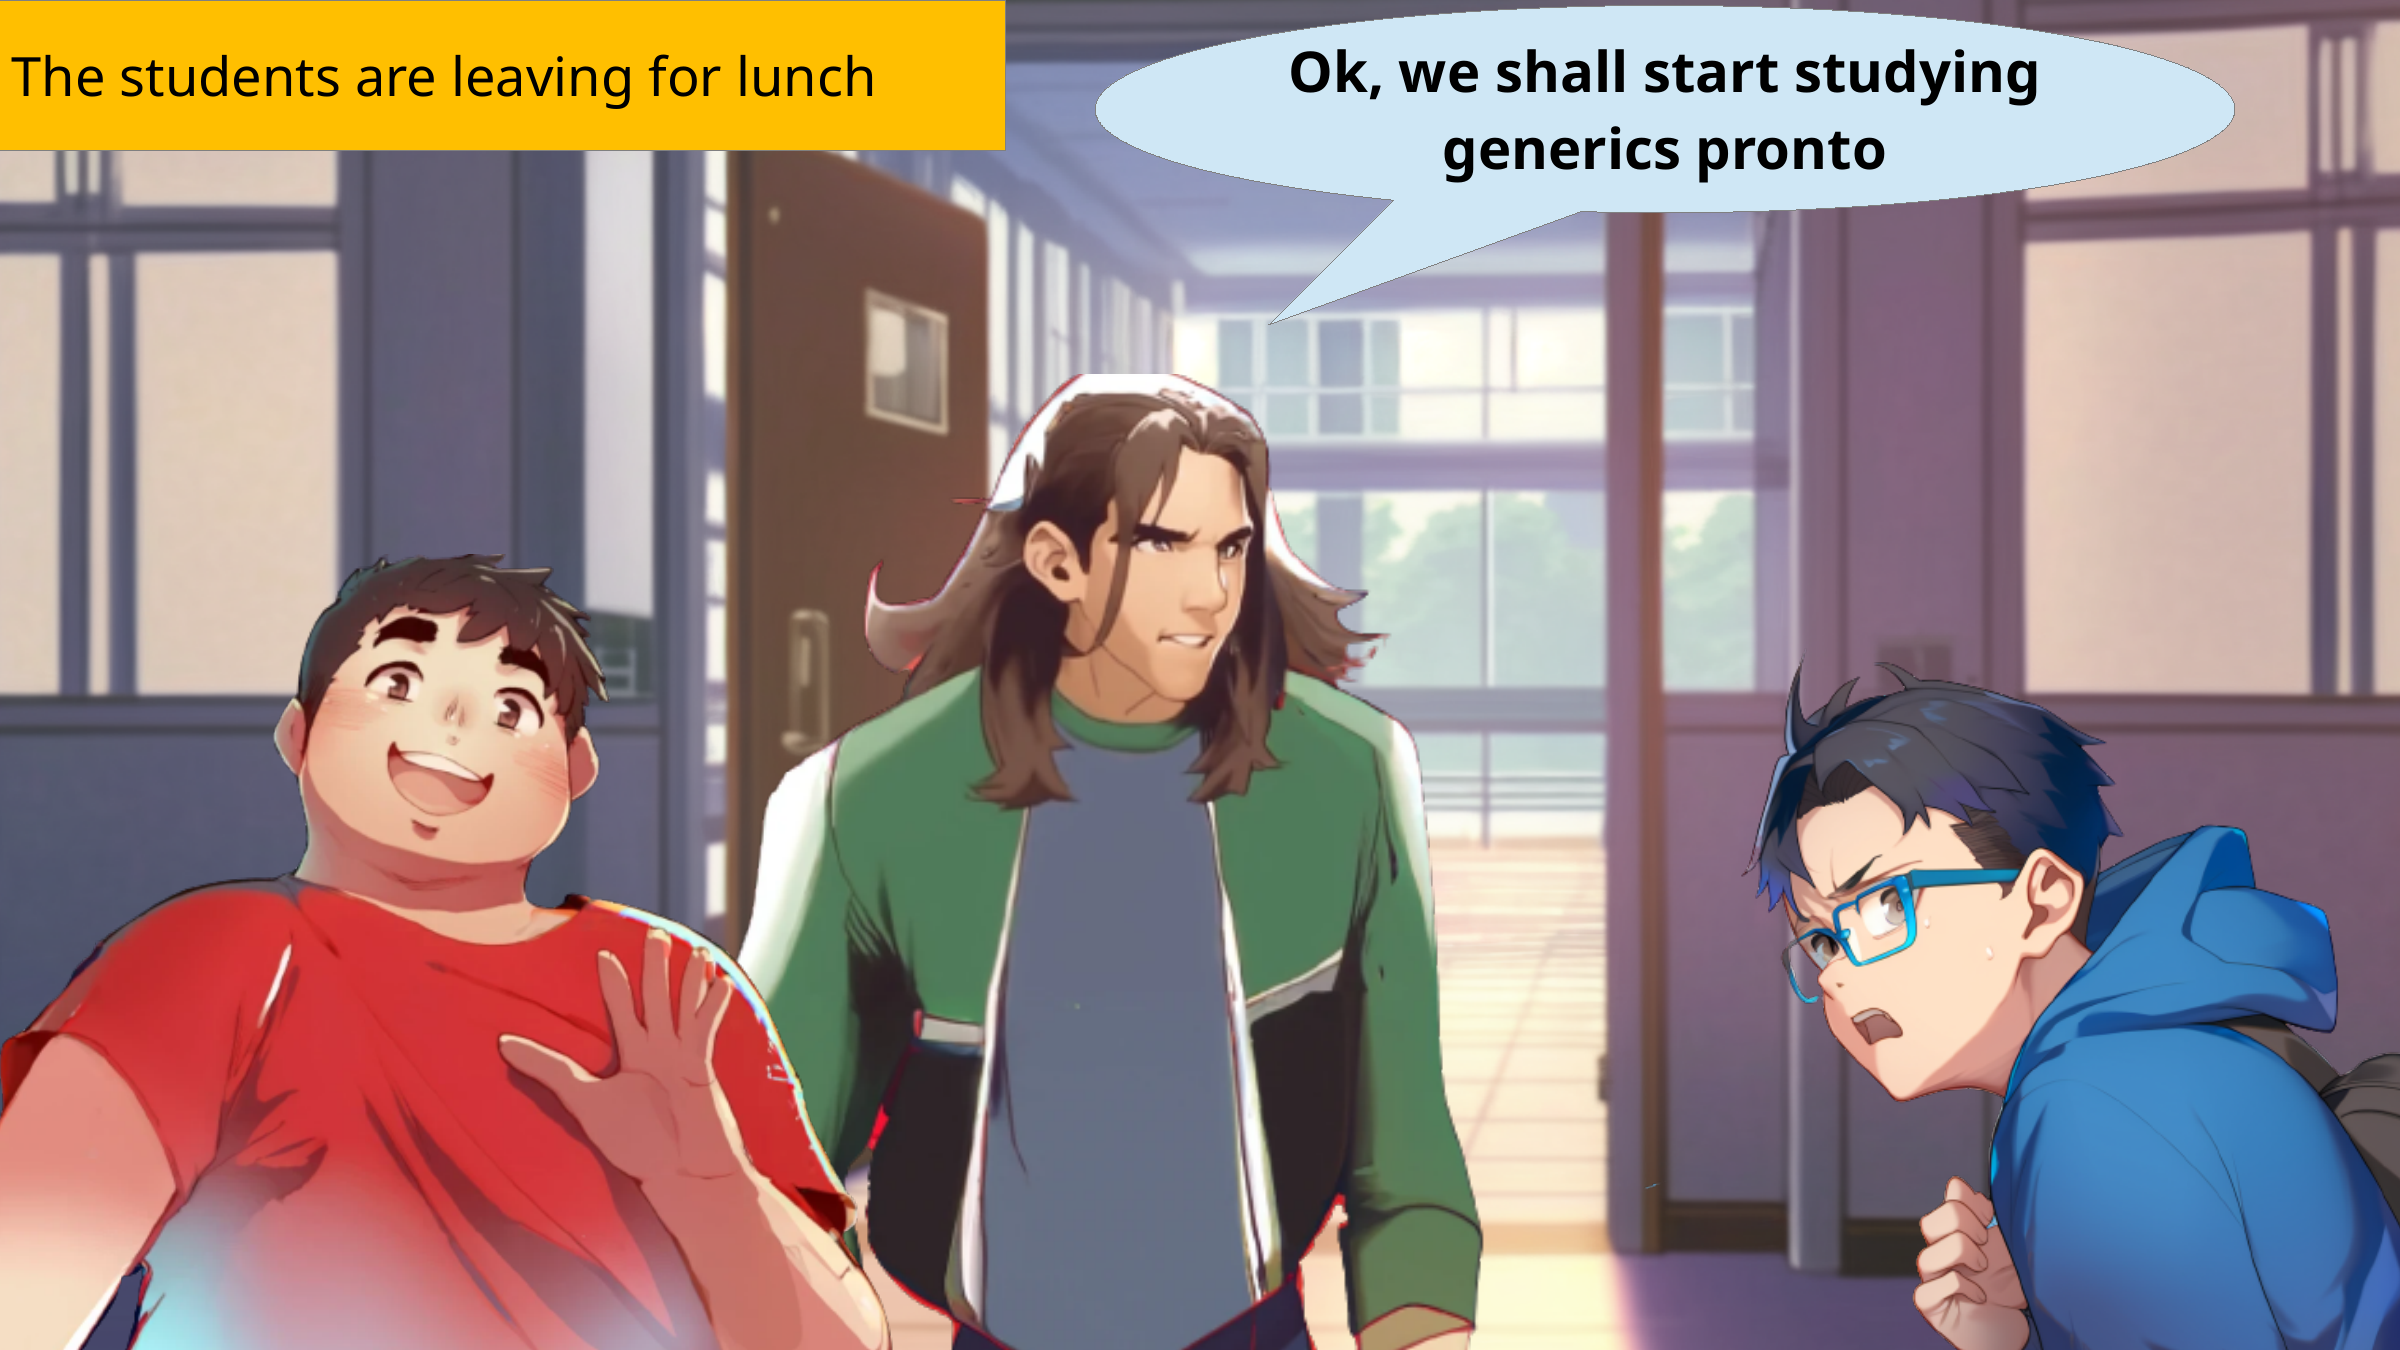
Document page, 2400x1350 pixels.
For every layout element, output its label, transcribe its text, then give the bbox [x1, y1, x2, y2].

picture [0, 0, 2400, 1350]
text_box Ok, we shall start studying generics pronto [1095, 5, 2235, 325]
text_box The students are leaving for lunch [0, 0, 1006, 151]
